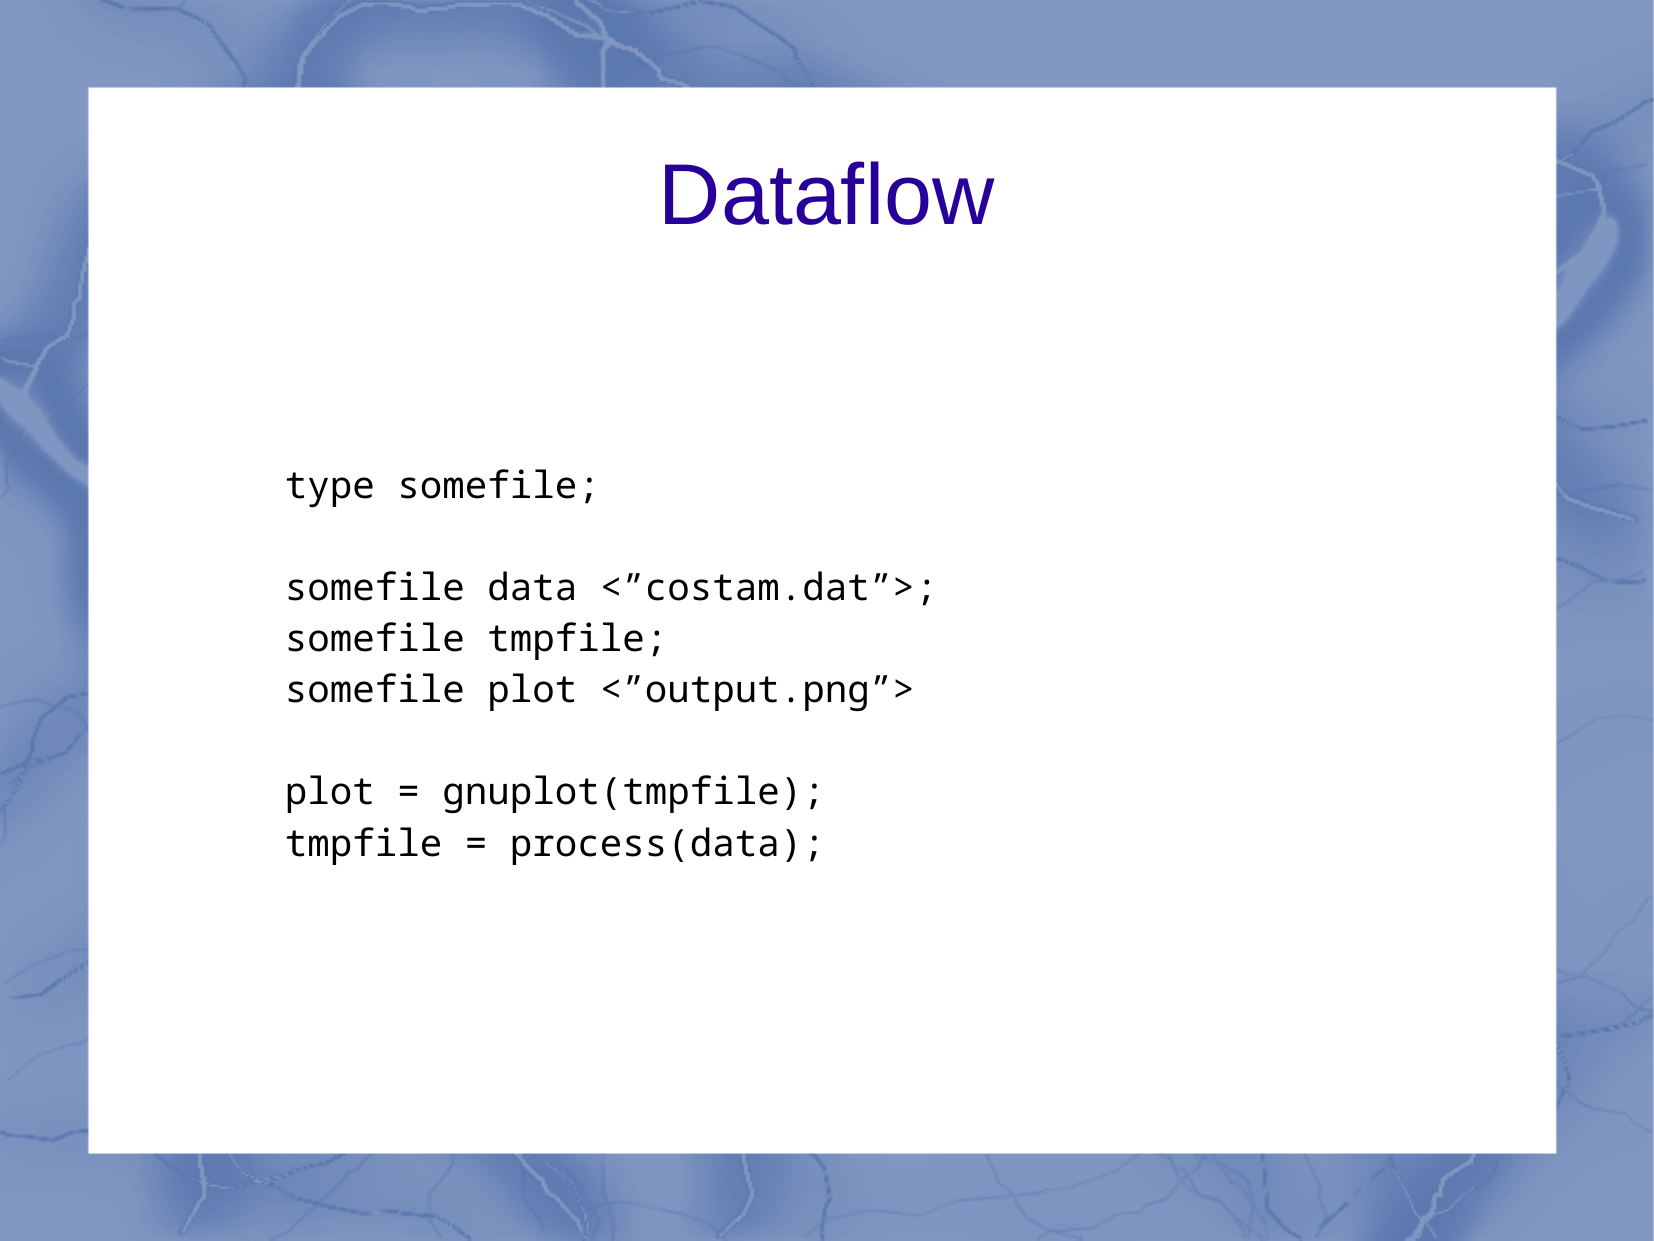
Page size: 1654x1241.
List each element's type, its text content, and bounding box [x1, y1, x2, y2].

title Dataflow [118, 90, 1536, 298]
text_box type somefile; somefile data <”costam.dat”>; somefile tmpfile; somefile plot <”output.png”> plot = gnuplot(tmpfile); tmpfile = process(data); [270, 451, 1321, 902]
picture [0, 0, 1654, 1241]
